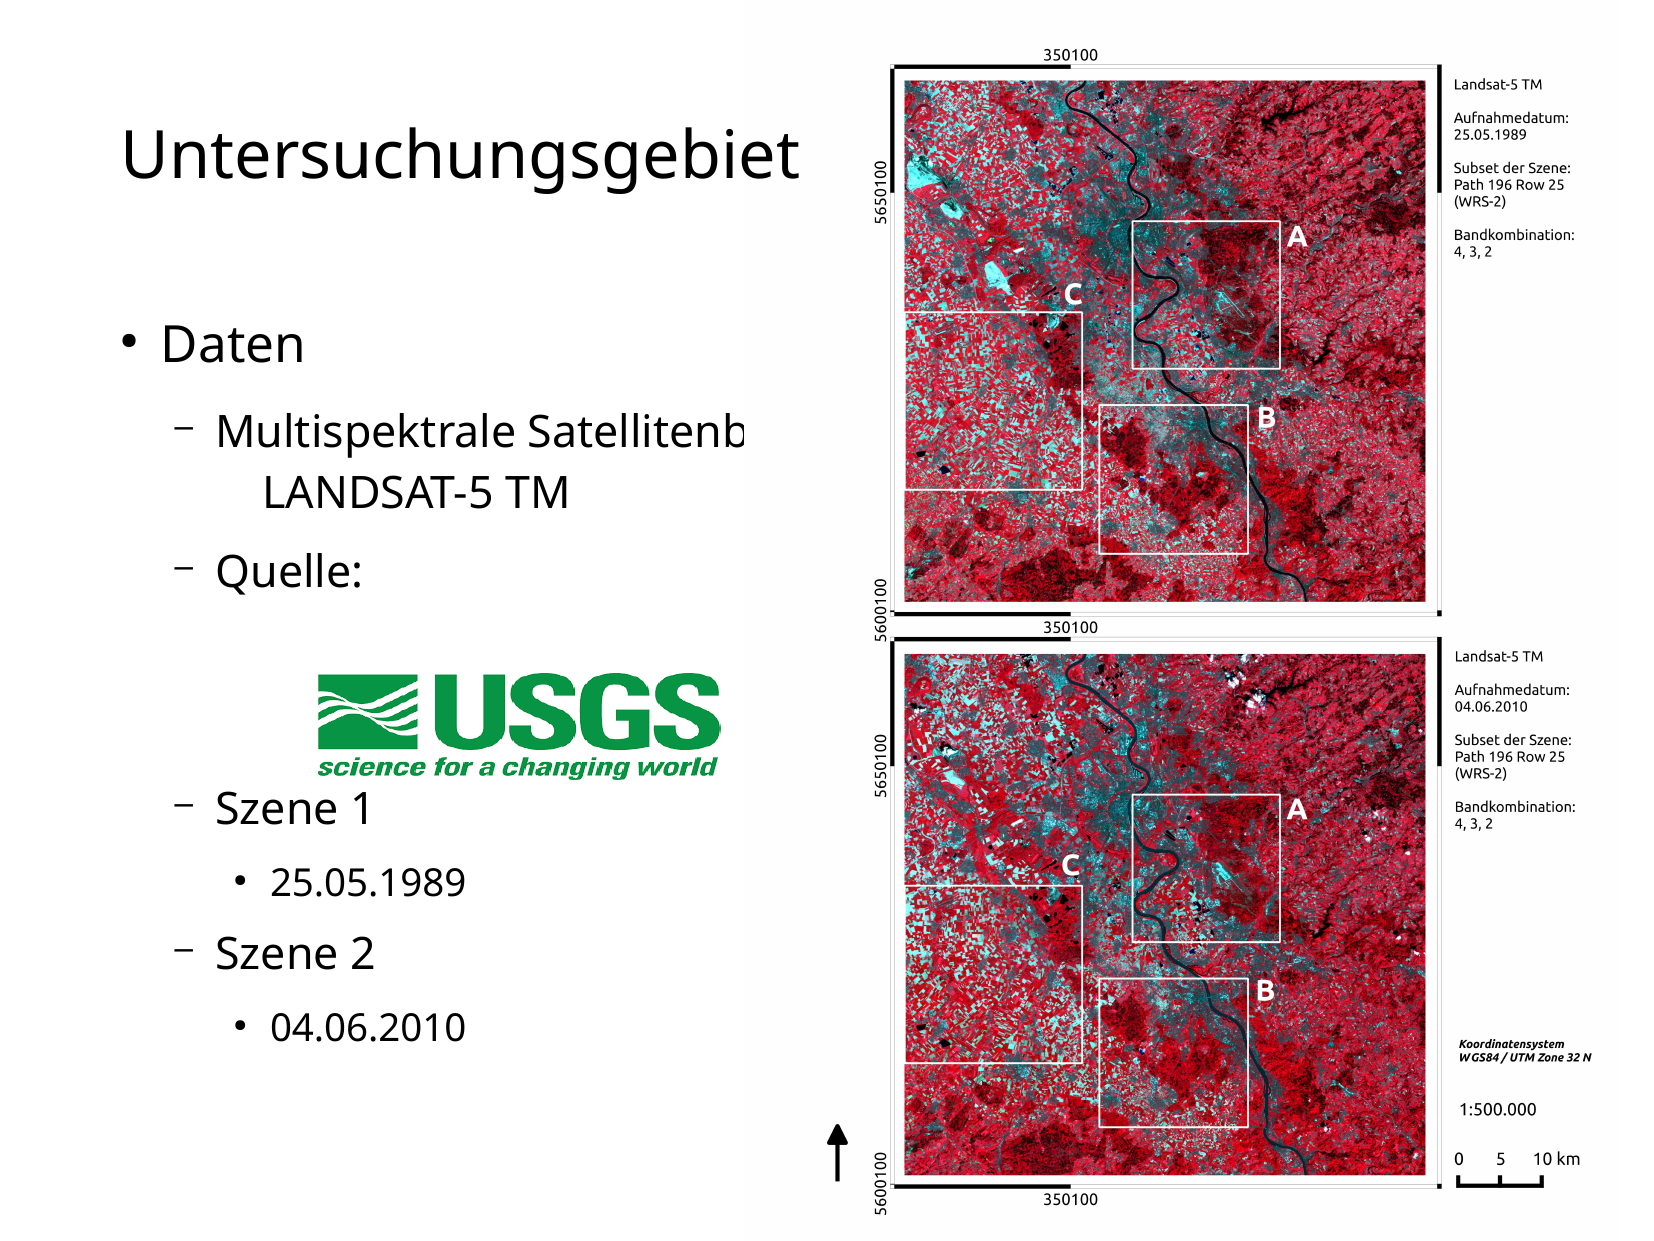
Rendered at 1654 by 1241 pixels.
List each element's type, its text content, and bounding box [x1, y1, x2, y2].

list Daten Multispektrale Satellitenbilder LANDSAT-5 TM Quelle: Szene 1 25.05.1989 Szene 2 04.06.2010 [106, 307, 744, 1099]
title Untersuchungsgebiet [82, 49, 839, 257]
picture [318, 673, 721, 780]
picture [744, 1, 1621, 1241]
